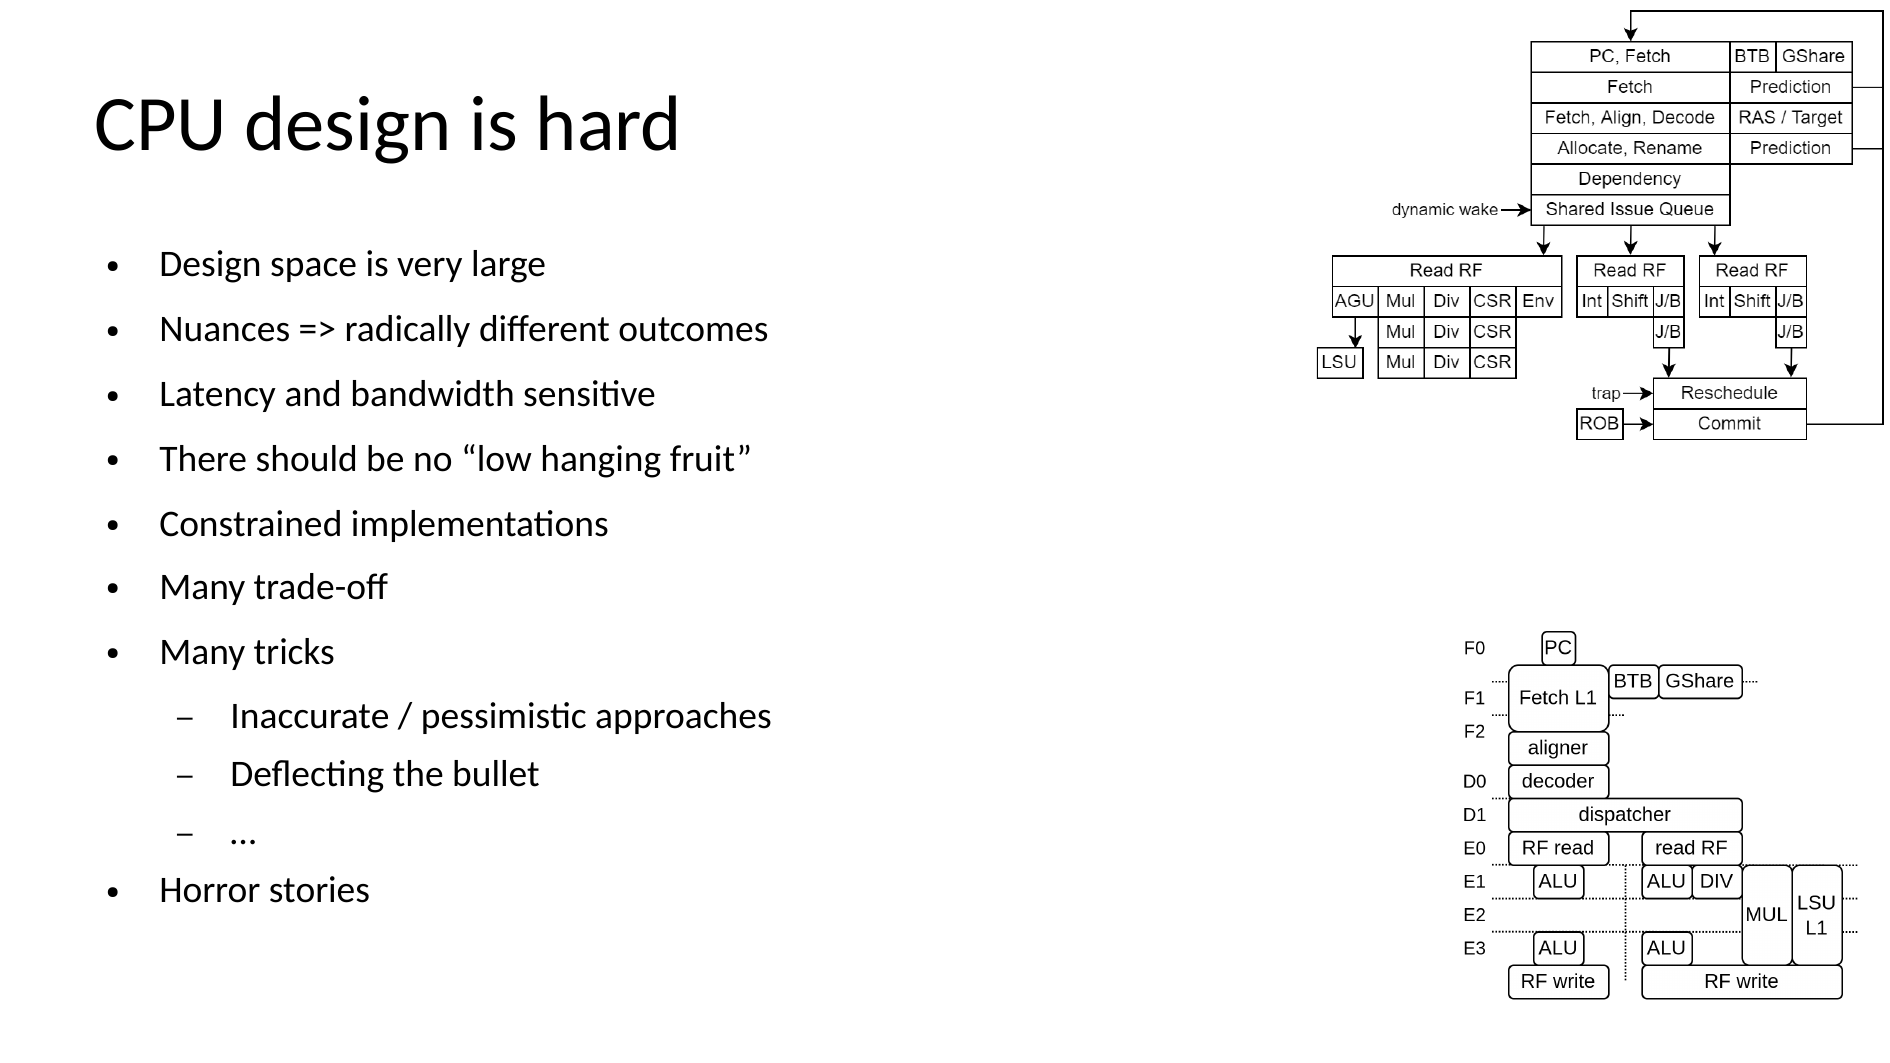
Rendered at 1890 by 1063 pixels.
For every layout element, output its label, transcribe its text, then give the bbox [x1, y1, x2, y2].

list Design space is very large Nuances => radically different outcomes Latency and bandwidth sensitive There should be no “low hanging fruit” Constrained implementations Many trade-off Many tricks Inaccurate / pessimistic approaches Deflecting the bullet … Horror stories [88, 248, 1890, 977]
title CPU design is hard [94, 42, 1316, 220]
picture [1316, 0, 1890, 472]
picture [1441, 614, 1878, 1017]
